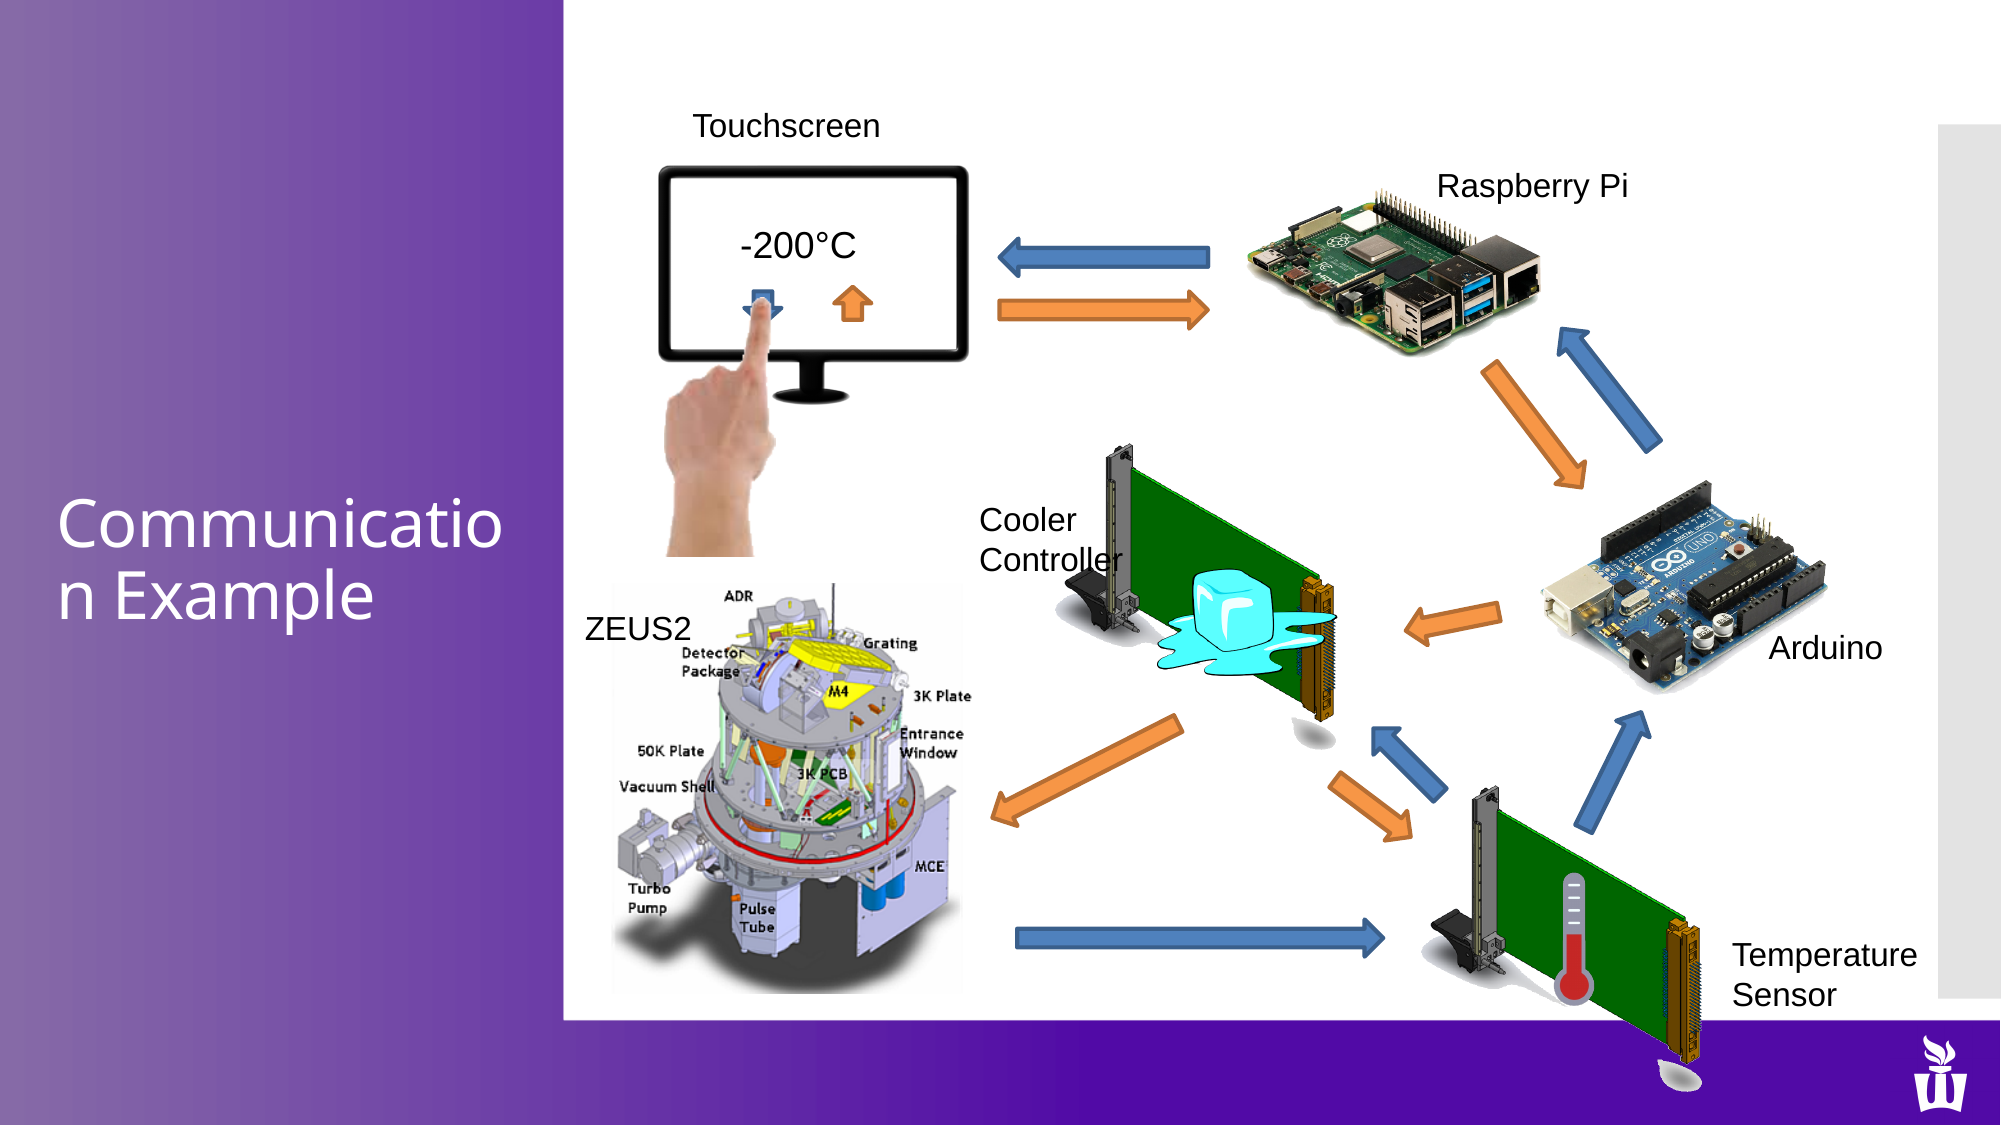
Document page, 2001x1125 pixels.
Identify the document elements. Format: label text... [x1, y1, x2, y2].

text_box [999, 238, 1208, 276]
text_box [834, 286, 872, 320]
text_box Touchscreen [677, 96, 899, 152]
text_box [753, 291, 773, 297]
text_box [1482, 361, 1586, 488]
text_box [1017, 919, 1384, 957]
text_box -200°C [725, 214, 924, 274]
text_box [1558, 328, 1661, 452]
picture [0, 0, 2000, 1125]
text_box Cooler Controller [964, 490, 1186, 586]
text_box [992, 715, 1183, 826]
text_box [1405, 602, 1501, 646]
text_box ZEUS2 [570, 600, 791, 655]
text_box Raspberry Pi [1421, 156, 1675, 212]
text_box Communication Example [41, 184, 525, 939]
text_box Temperature Sensor [1717, 925, 1938, 1021]
text_box [999, 291, 1208, 329]
text_box [1373, 728, 1447, 802]
text_box [1575, 712, 1650, 834]
text_box Arduino [1753, 619, 1975, 674]
text_box [1329, 772, 1411, 841]
